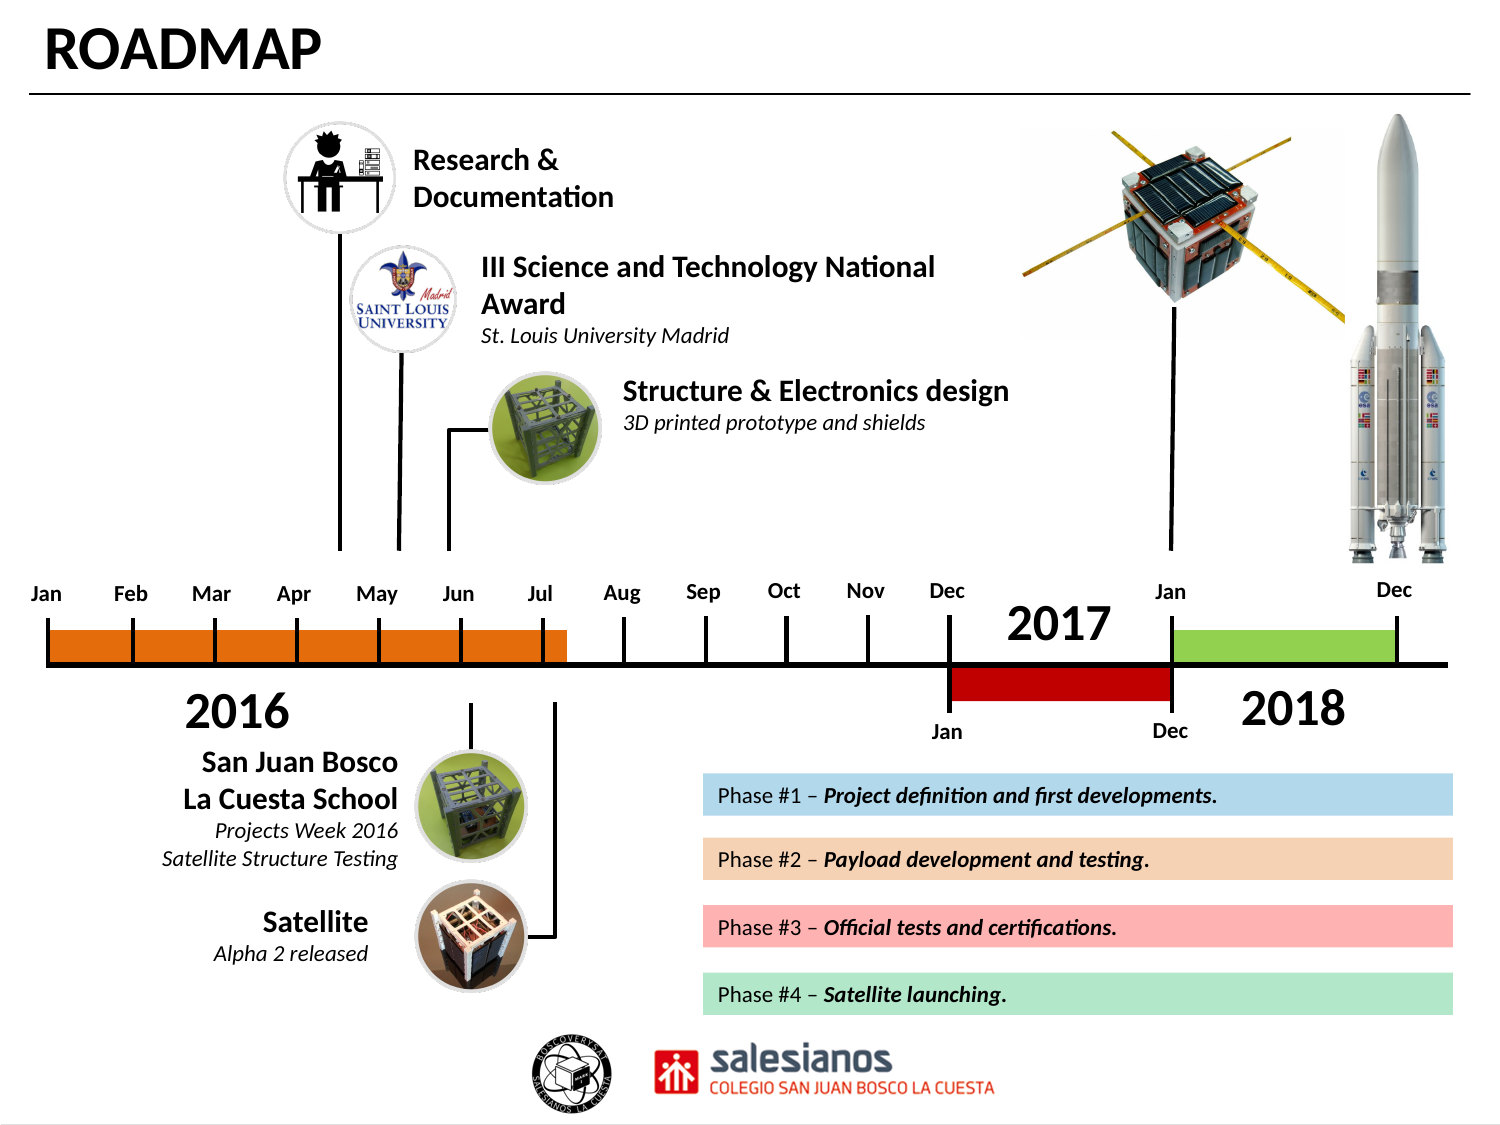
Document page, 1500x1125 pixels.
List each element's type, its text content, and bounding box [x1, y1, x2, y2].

text_box [381, 630, 459, 662]
text_box Phase #3 – Official tests and certifications. [703, 905, 1453, 948]
text_box 2018 [1205, 666, 1382, 744]
text_box [299, 630, 377, 662]
text_box Oct [731, 568, 838, 612]
text_box Nov [812, 568, 894, 611]
text_box Jan [1117, 569, 1225, 612]
text_box Dec [894, 568, 1001, 611]
text_box [463, 630, 541, 662]
text_box Jan [894, 708, 1001, 752]
text_box Jul [499, 571, 582, 614]
text_box Dec [1341, 567, 1448, 610]
text_box 2017 [971, 580, 1147, 658]
picture [0, 0, 1500, 1125]
text_box ROADMAP [29, 0, 1472, 90]
text_box Feb [88, 571, 170, 614]
text_box 2016 [149, 668, 325, 733]
text_box San Juan Bosco La Cuesta School Projects Week 2016 Satellite Structure Testing [35, 733, 414, 879]
text_box [952, 668, 1170, 702]
text_box Sep [650, 569, 731, 612]
text_box Jan [5, 571, 88, 614]
text_box [135, 630, 213, 662]
text_box Dec [1116, 708, 1224, 751]
text_box May [330, 571, 417, 614]
text_box III Science and Technology National Award St. Louis University Madrid [466, 238, 969, 356]
text_box Research & Documentation [398, 131, 709, 221]
text_box [545, 630, 567, 662]
text_box Aug [568, 570, 676, 613]
text_box Mar [170, 571, 253, 614]
text_box [1174, 630, 1395, 662]
text_box [50, 630, 131, 662]
text_box Jun [417, 571, 499, 614]
text_box Satellite Alpha 2 released [53, 893, 384, 974]
text_box Phase #1 – Project definition and first developments. [703, 773, 1453, 816]
text_box Apr [253, 571, 330, 614]
text_box Phase #4 – Satellite launching. [703, 972, 1453, 1015]
text_box Structure & Electronics design 3D printed prototype and shields [608, 362, 1111, 443]
text_box [217, 630, 295, 662]
text_box Phase #2 – Payload development and testing. [703, 837, 1453, 880]
